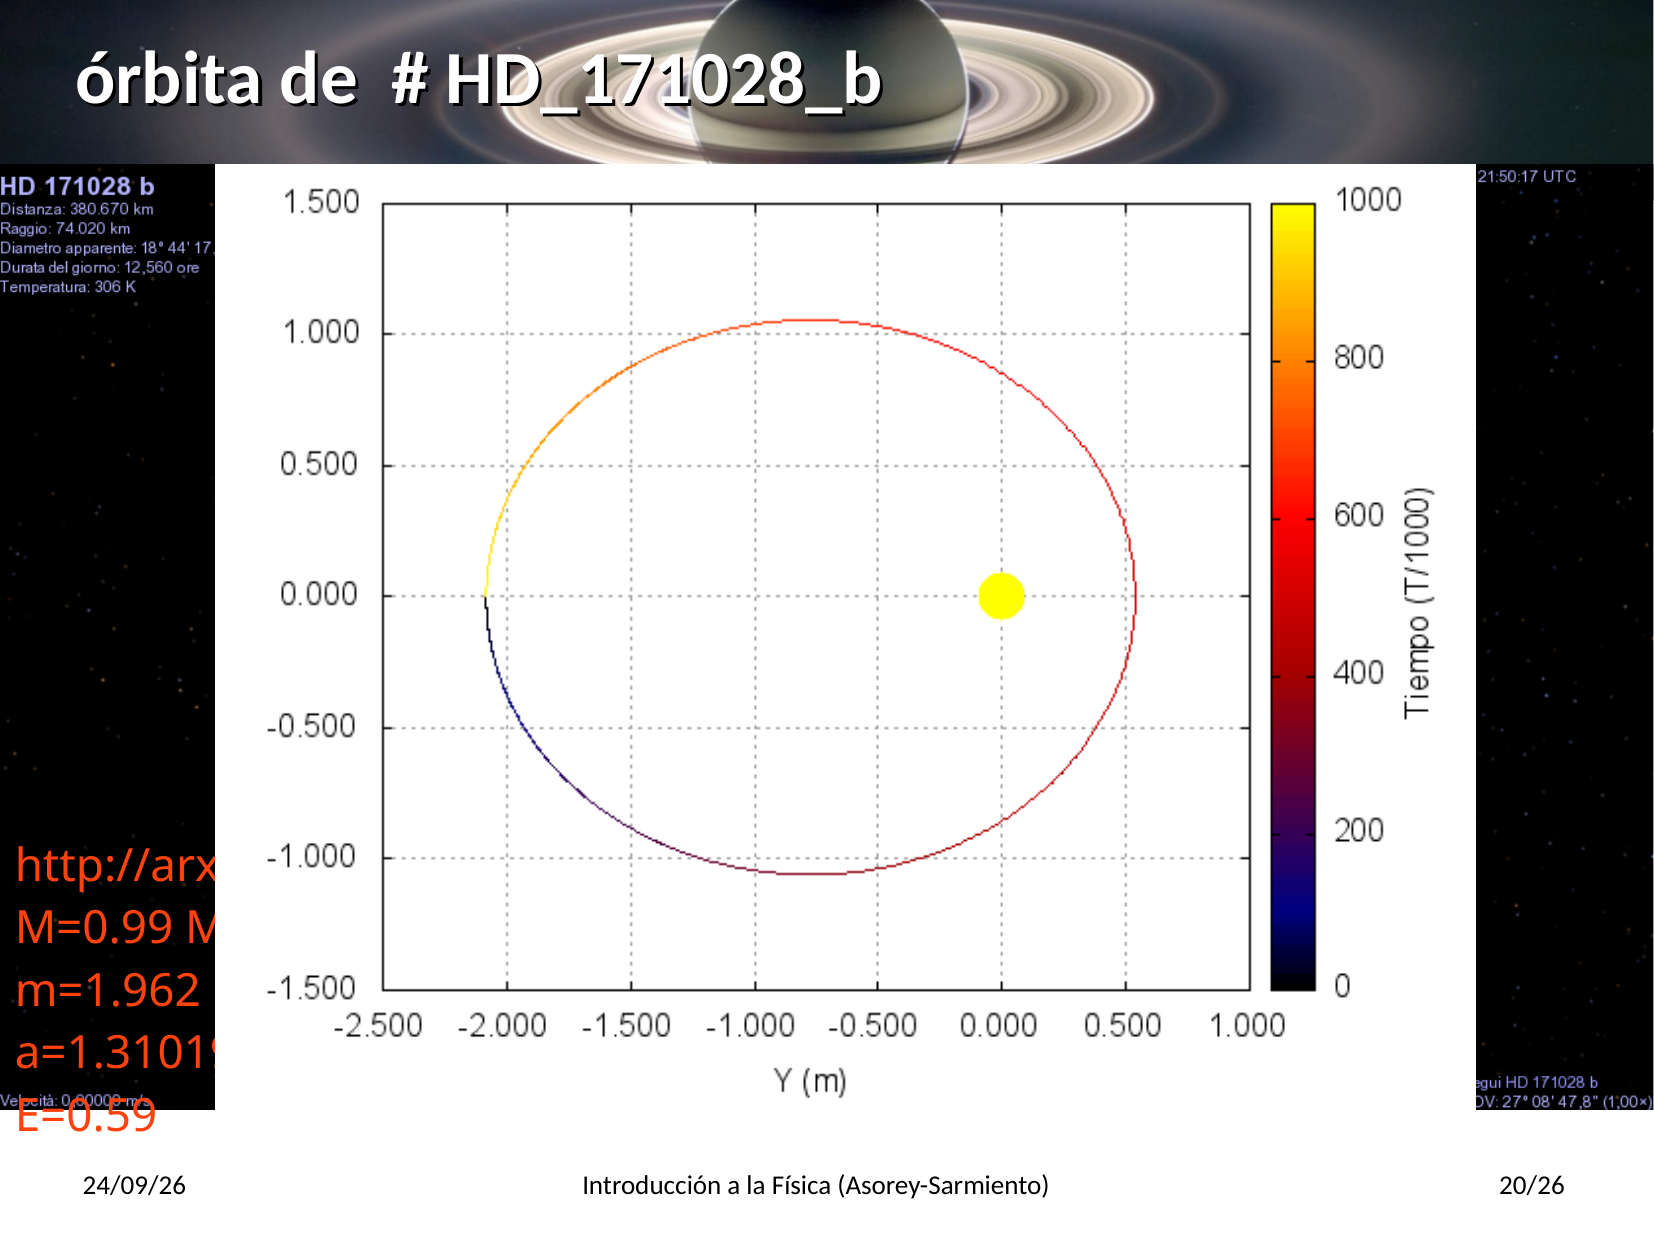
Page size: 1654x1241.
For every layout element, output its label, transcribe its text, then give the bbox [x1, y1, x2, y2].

text_box http://arxiv.org/abs/0708.0954 M=0.99 M_Sol m=1.962 m_Jup a=1.31019 UA E=0.59 [0, 825, 215, 1108]
picture [0, 0, 1654, 1111]
title órbita de # HD_171028_b [75, 19, 1564, 151]
